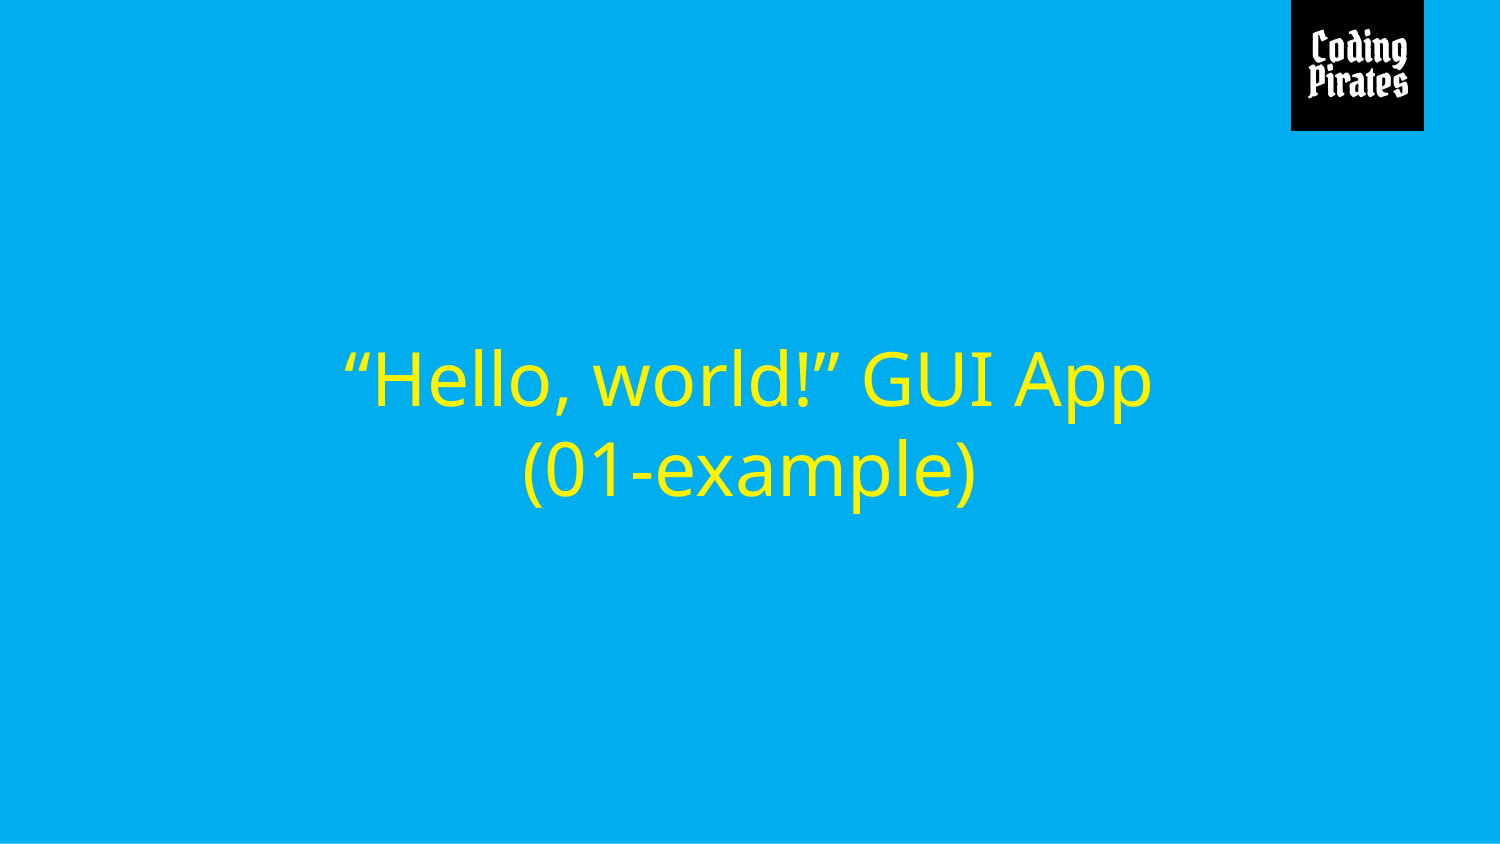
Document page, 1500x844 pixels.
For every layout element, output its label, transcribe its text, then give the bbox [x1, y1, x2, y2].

title “Hello, world!” GUI App (01-example) [51, 352, 1449, 491]
picture [1292, 0, 1423, 130]
